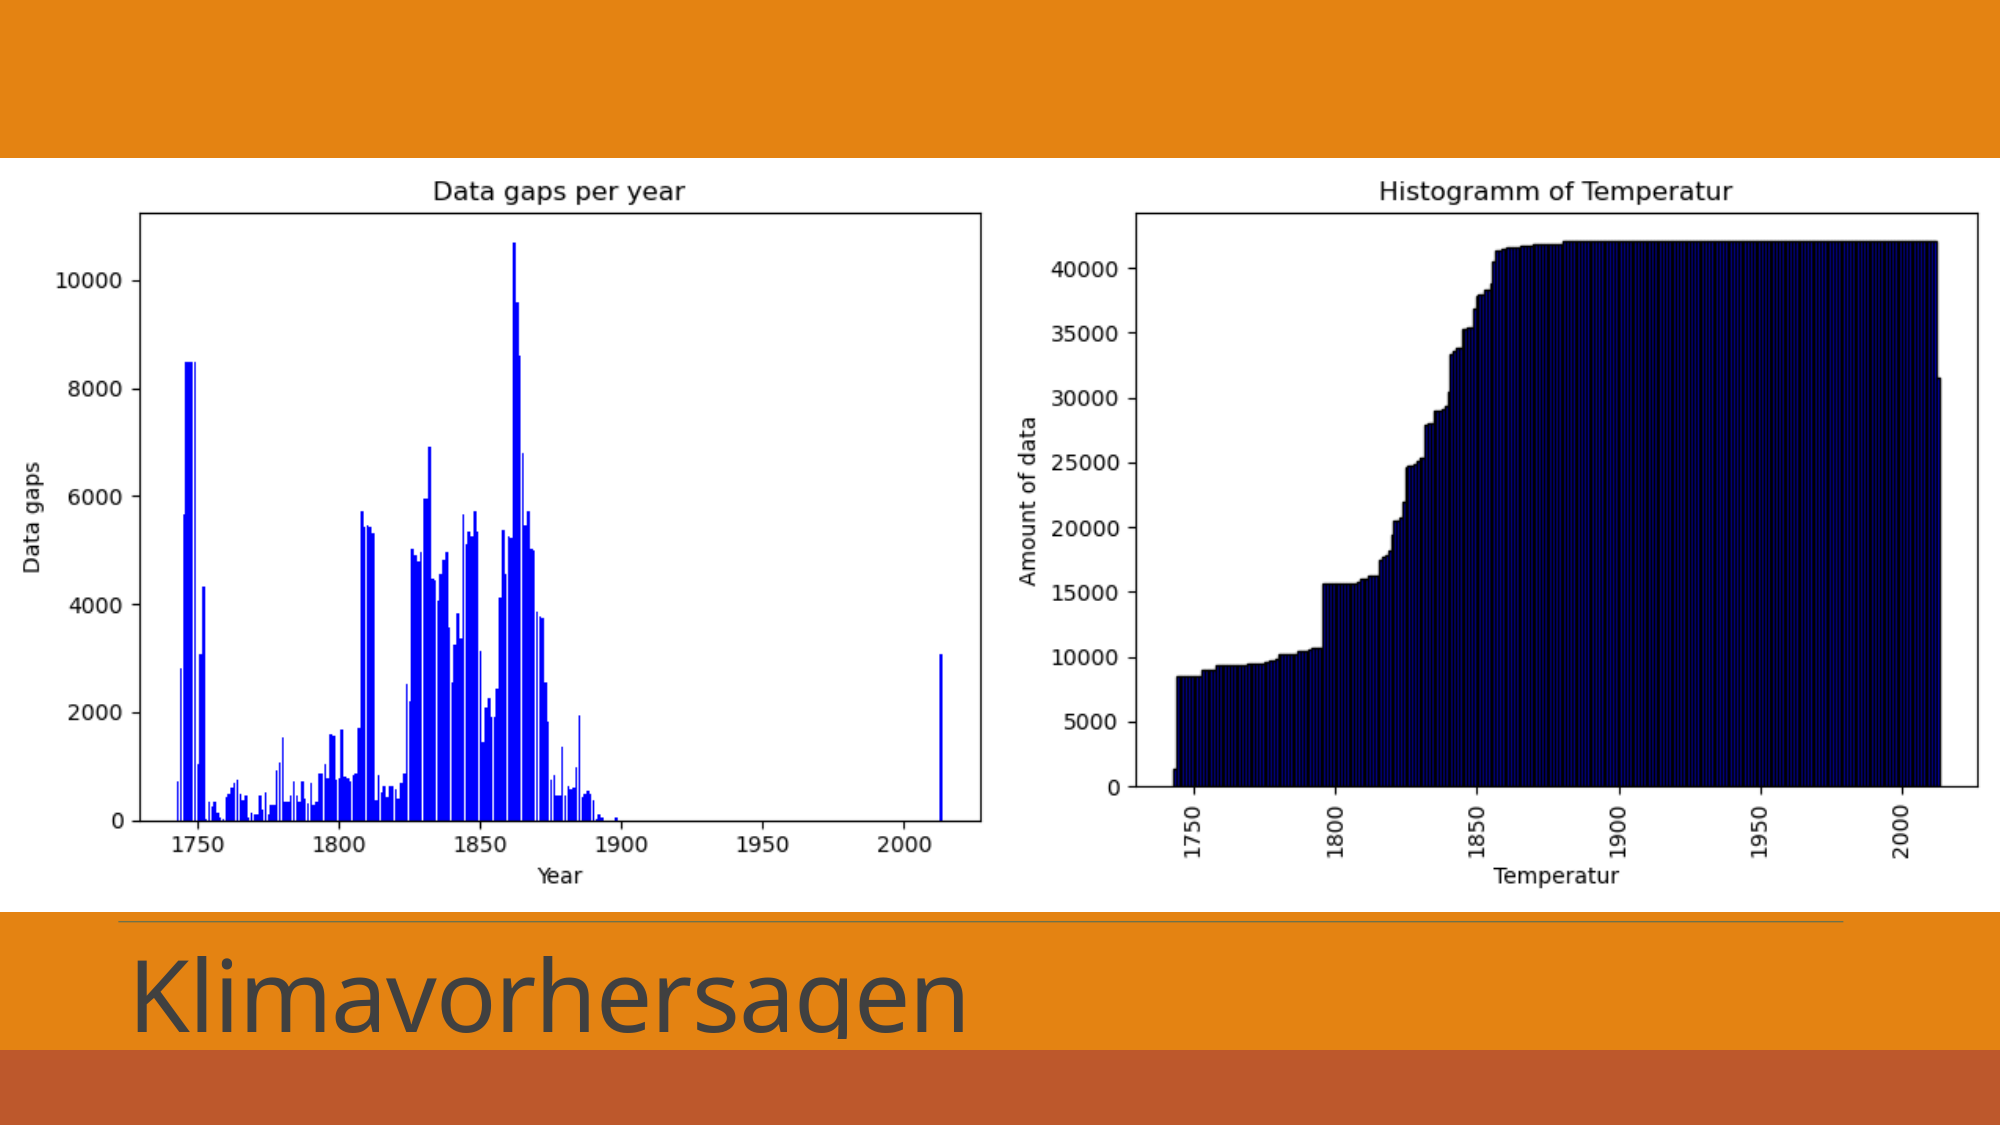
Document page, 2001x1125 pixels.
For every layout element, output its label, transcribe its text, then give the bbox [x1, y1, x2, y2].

text_box [0, 0, 2000, 158]
picture [0, 158, 2000, 912]
text_box [0, 912, 2000, 1125]
title Klimavorhersagen [113, 912, 1904, 1039]
